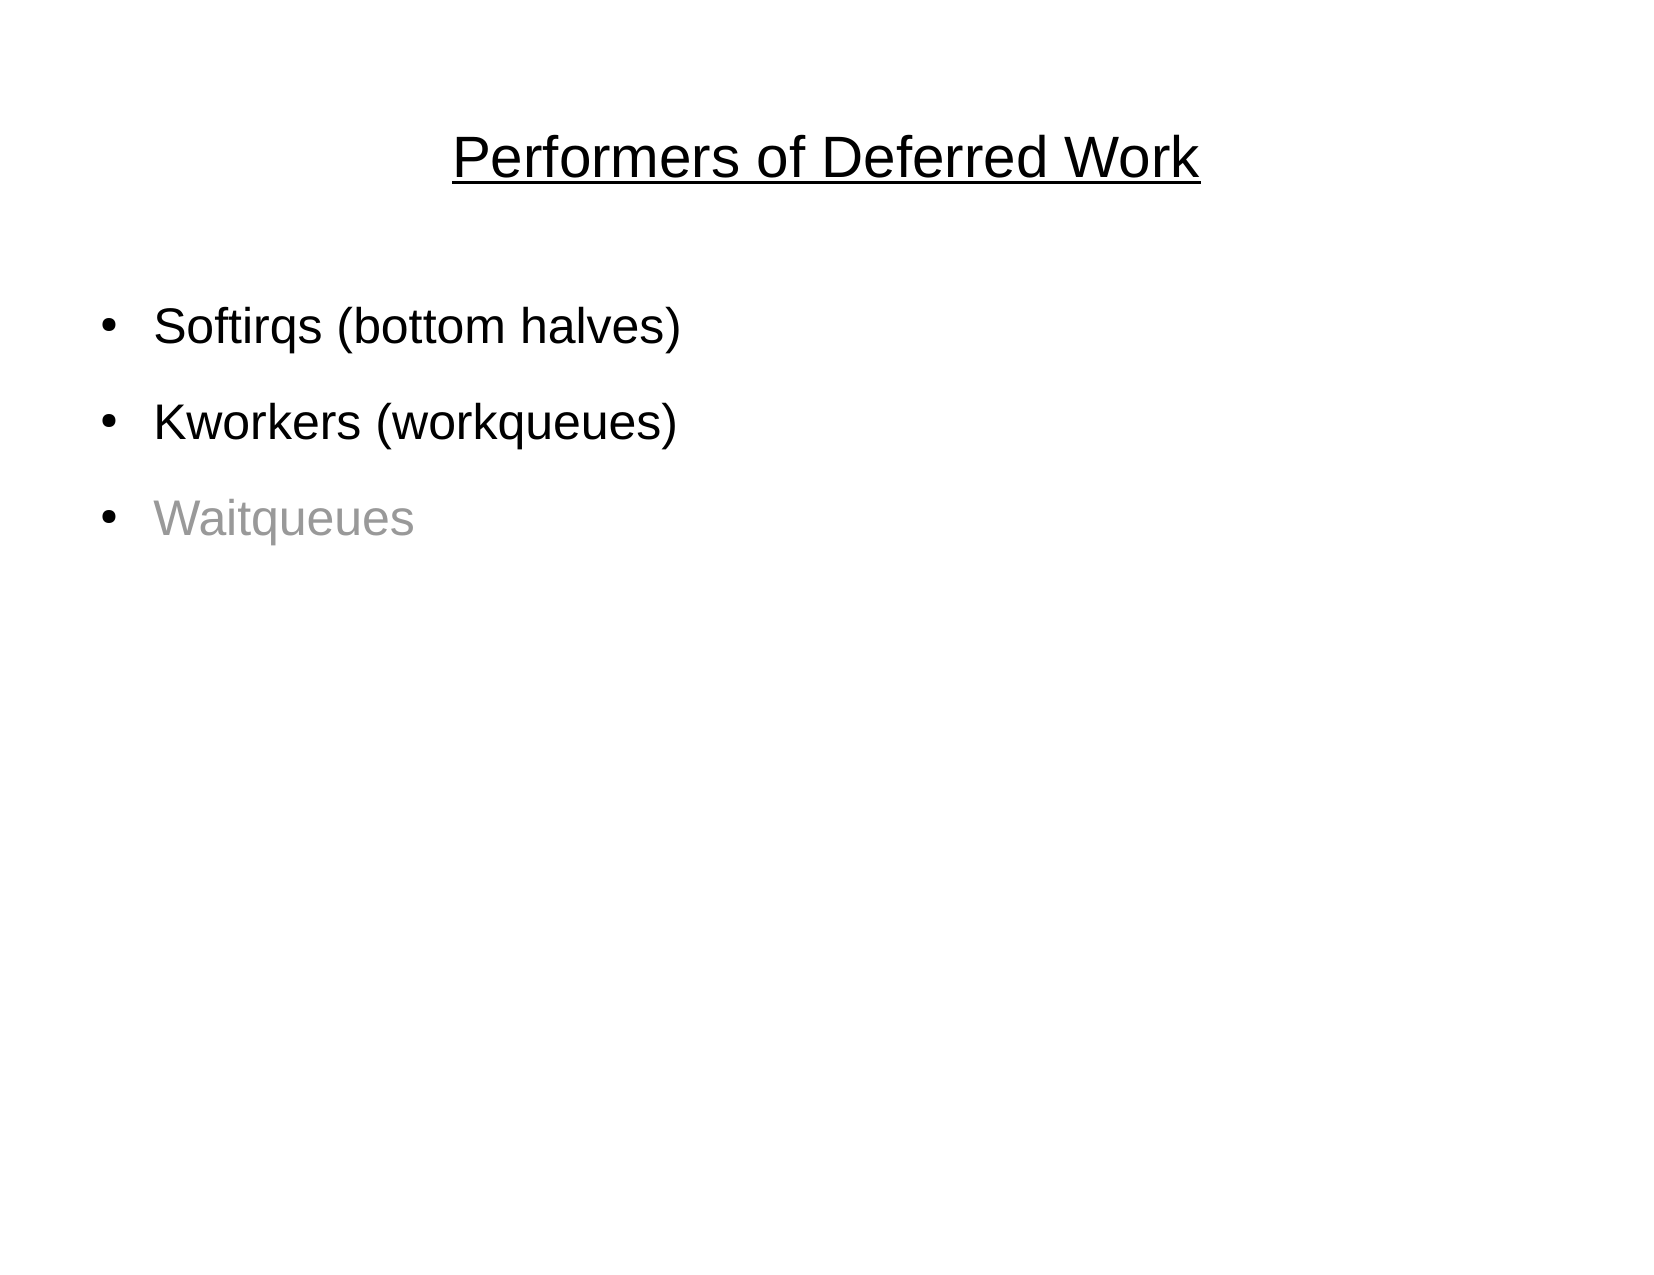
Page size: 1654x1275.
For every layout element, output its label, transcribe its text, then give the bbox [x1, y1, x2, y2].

title Performers of Deferred Work [82, 50, 1571, 264]
list Softirqs (bottom halves) Kworkers (workqueues) Waitqueues [82, 298, 1571, 1038]
